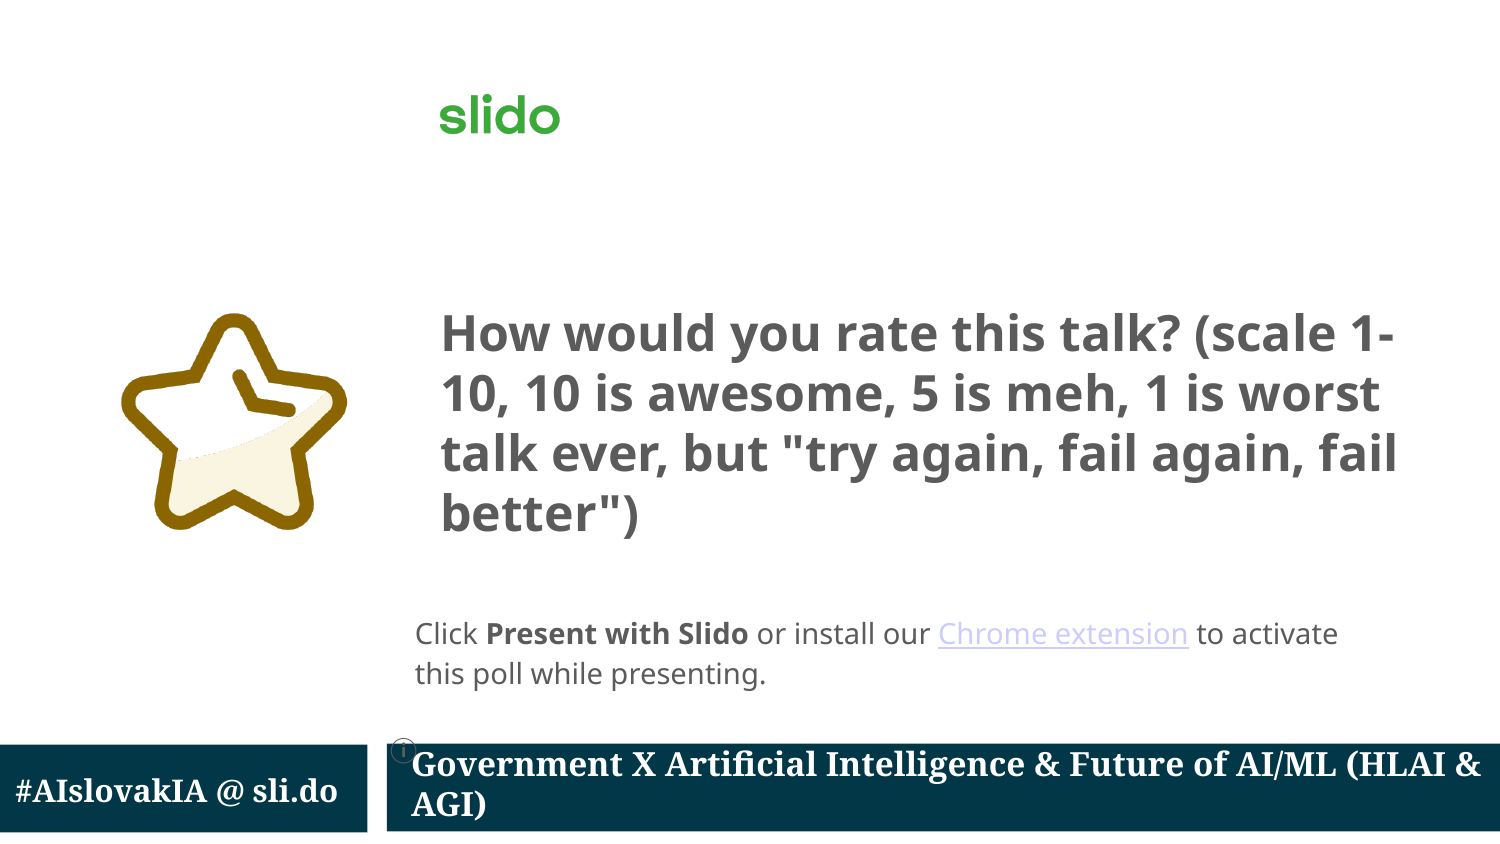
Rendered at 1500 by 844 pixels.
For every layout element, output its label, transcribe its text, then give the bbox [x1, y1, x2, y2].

text_box Government X Artificial Intelligence & Future of AI/ML (HLAI & AGI) [400, 740, 1500, 826]
text_box ⓘ [375, 718, 425, 755]
text_box Click Present with Slido or install our Chrome extension to activate this poll while presenting. [400, 621, 1392, 685]
picture [83, 272, 384, 572]
picture [428, 83, 572, 147]
text_box How would you rate this talk? (scale 1-10, 10 is awesome, 5 is meh, 1 is worst talk ever, but "try again, fail again, fail better") [425, 316, 1417, 528]
text_box #AIslovakIA @ sli.do [0, 755, 400, 824]
